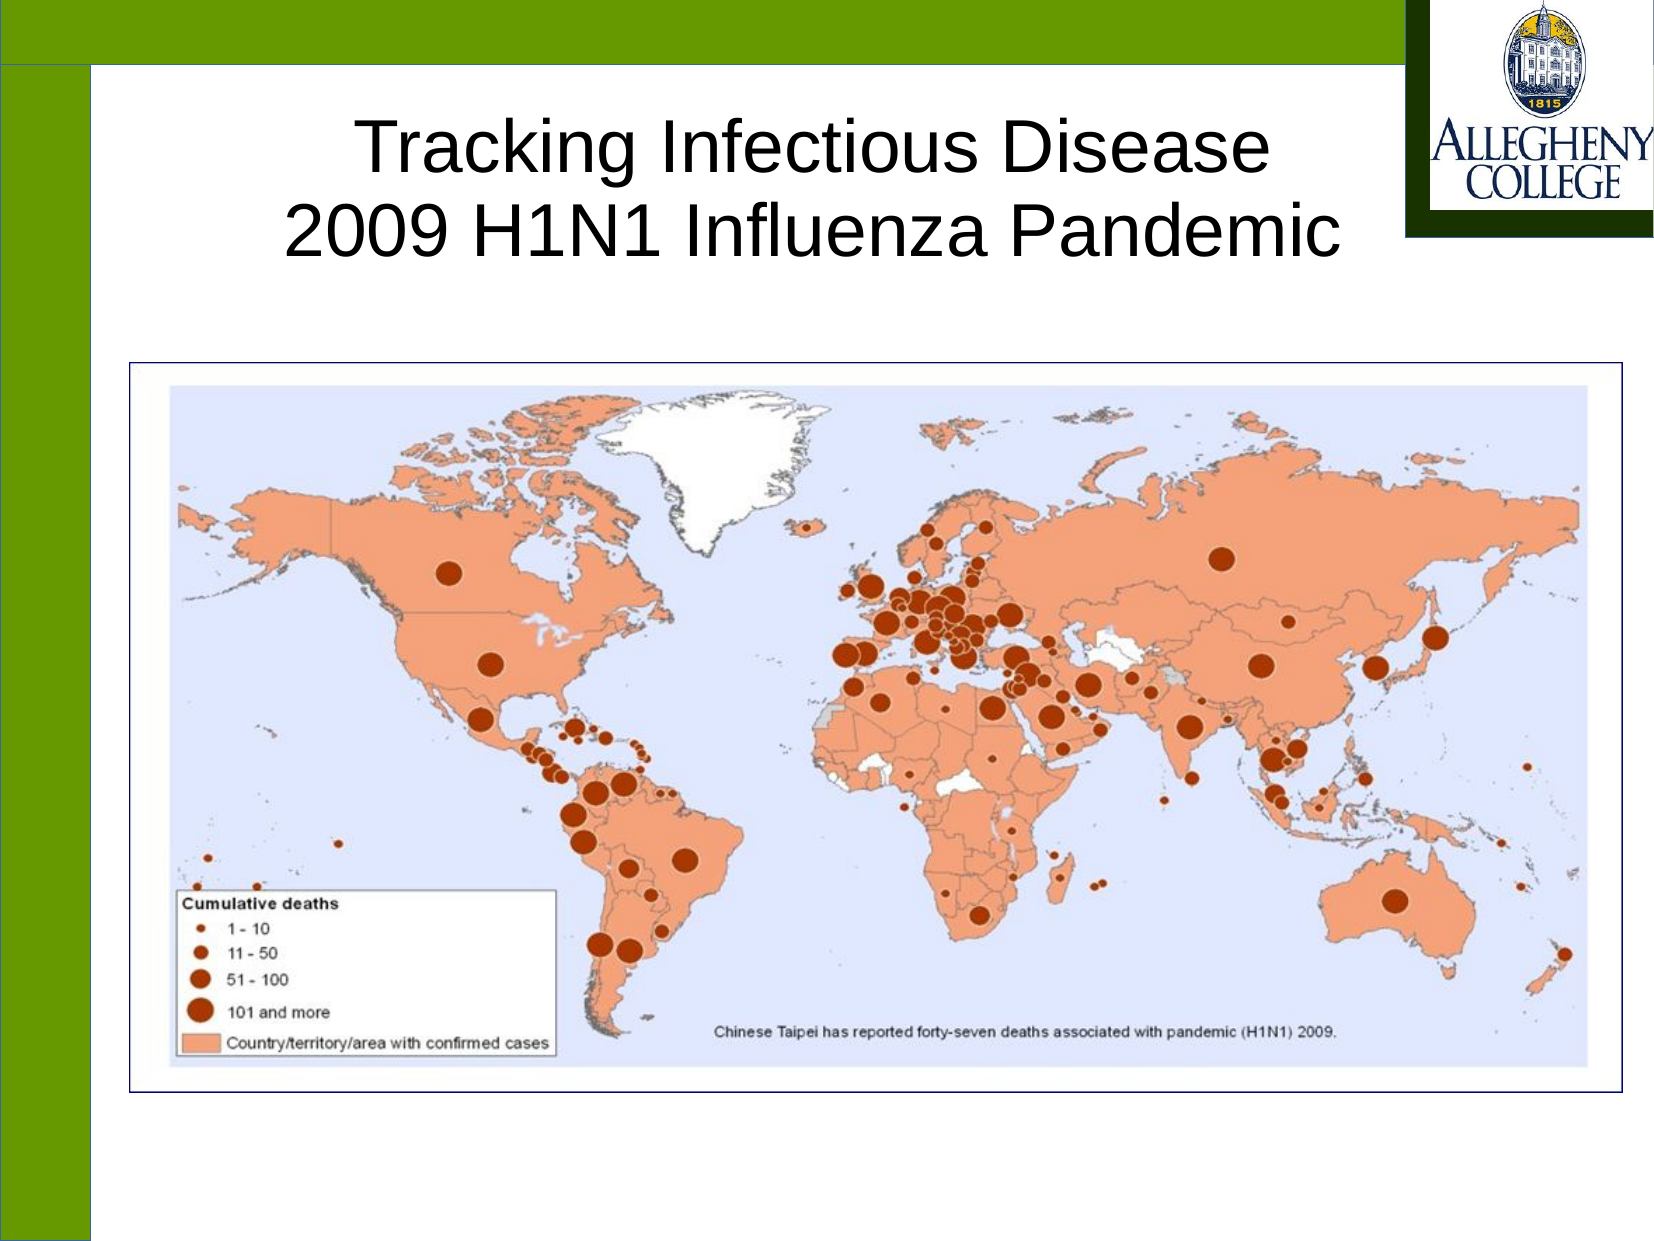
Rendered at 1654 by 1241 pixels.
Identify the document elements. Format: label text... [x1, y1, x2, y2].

title Tracking Infectious Disease 2009 H1N1 Influenza Pandemic [112, 84, 1515, 292]
picture [1430, 0, 1654, 210]
text_box [0, 0, 1654, 1241]
picture [129, 285, 1623, 1171]
